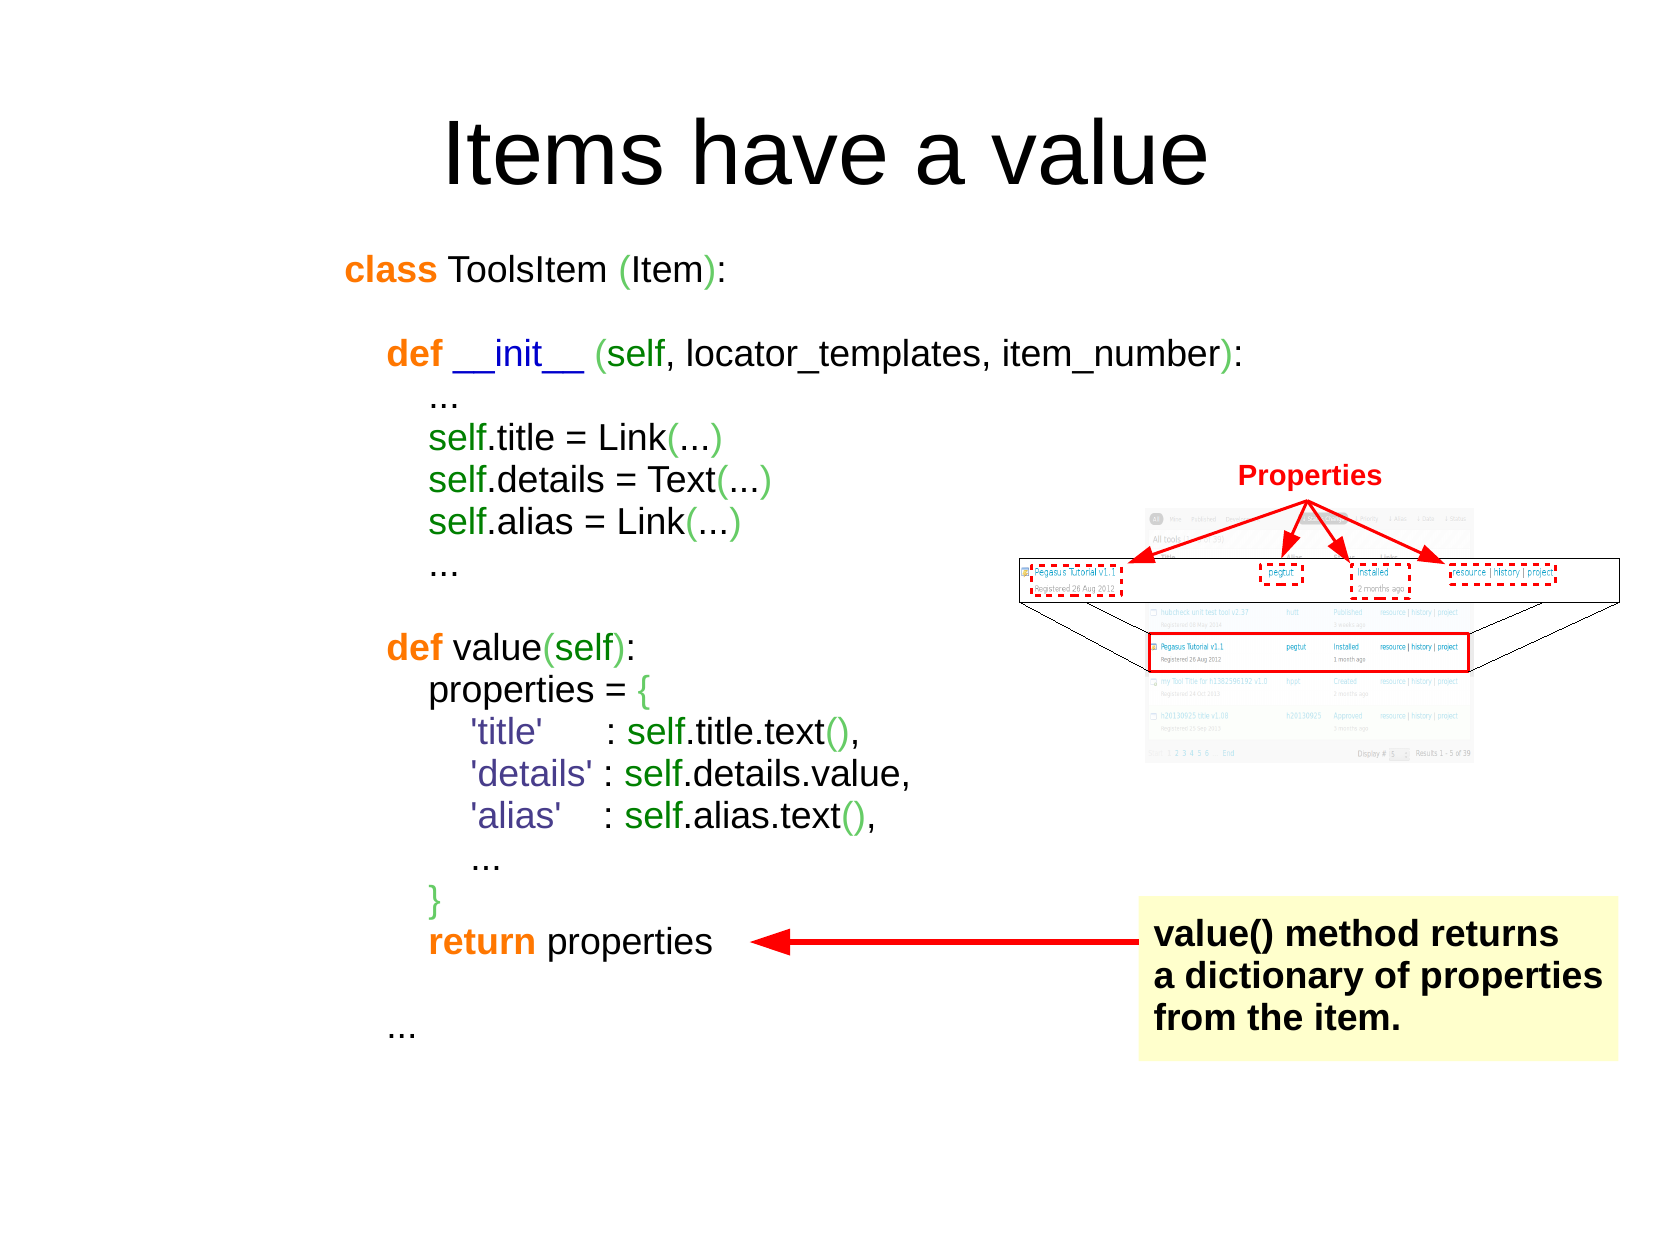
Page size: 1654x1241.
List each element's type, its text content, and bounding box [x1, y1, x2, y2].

text_box [1133, 603, 1488, 632]
text_box [1283, 509, 1341, 558]
text_box [1133, 676, 1488, 766]
text_box [1133, 500, 1275, 558]
text_box [1154, 509, 1301, 558]
text_box [1138, 1056, 1619, 1062]
text_box [1332, 500, 1488, 558]
text_box Properties [1223, 451, 1425, 509]
text_box class ToolsItem (Item): def __init__ (self, locator_templates, item_number): ... self.title = Link(...) self.details = Text(...) self.alias = Link(...) ... def value(self): properties = { 'title' : self.title.text(), 'details' : self.details.value, 'alias' : self.alias.text(), ... } return properties ... [329, 241, 1259, 1097]
text_box [1138, 896, 1619, 905]
title Items have a value [82, 49, 1571, 257]
text_box [1316, 509, 1419, 558]
picture [1151, 635, 1467, 670]
picture [1145, 632, 1474, 676]
picture [1019, 558, 1620, 603]
text_box value() method returns a dictionary of properties from the item. [1138, 905, 1619, 1056]
